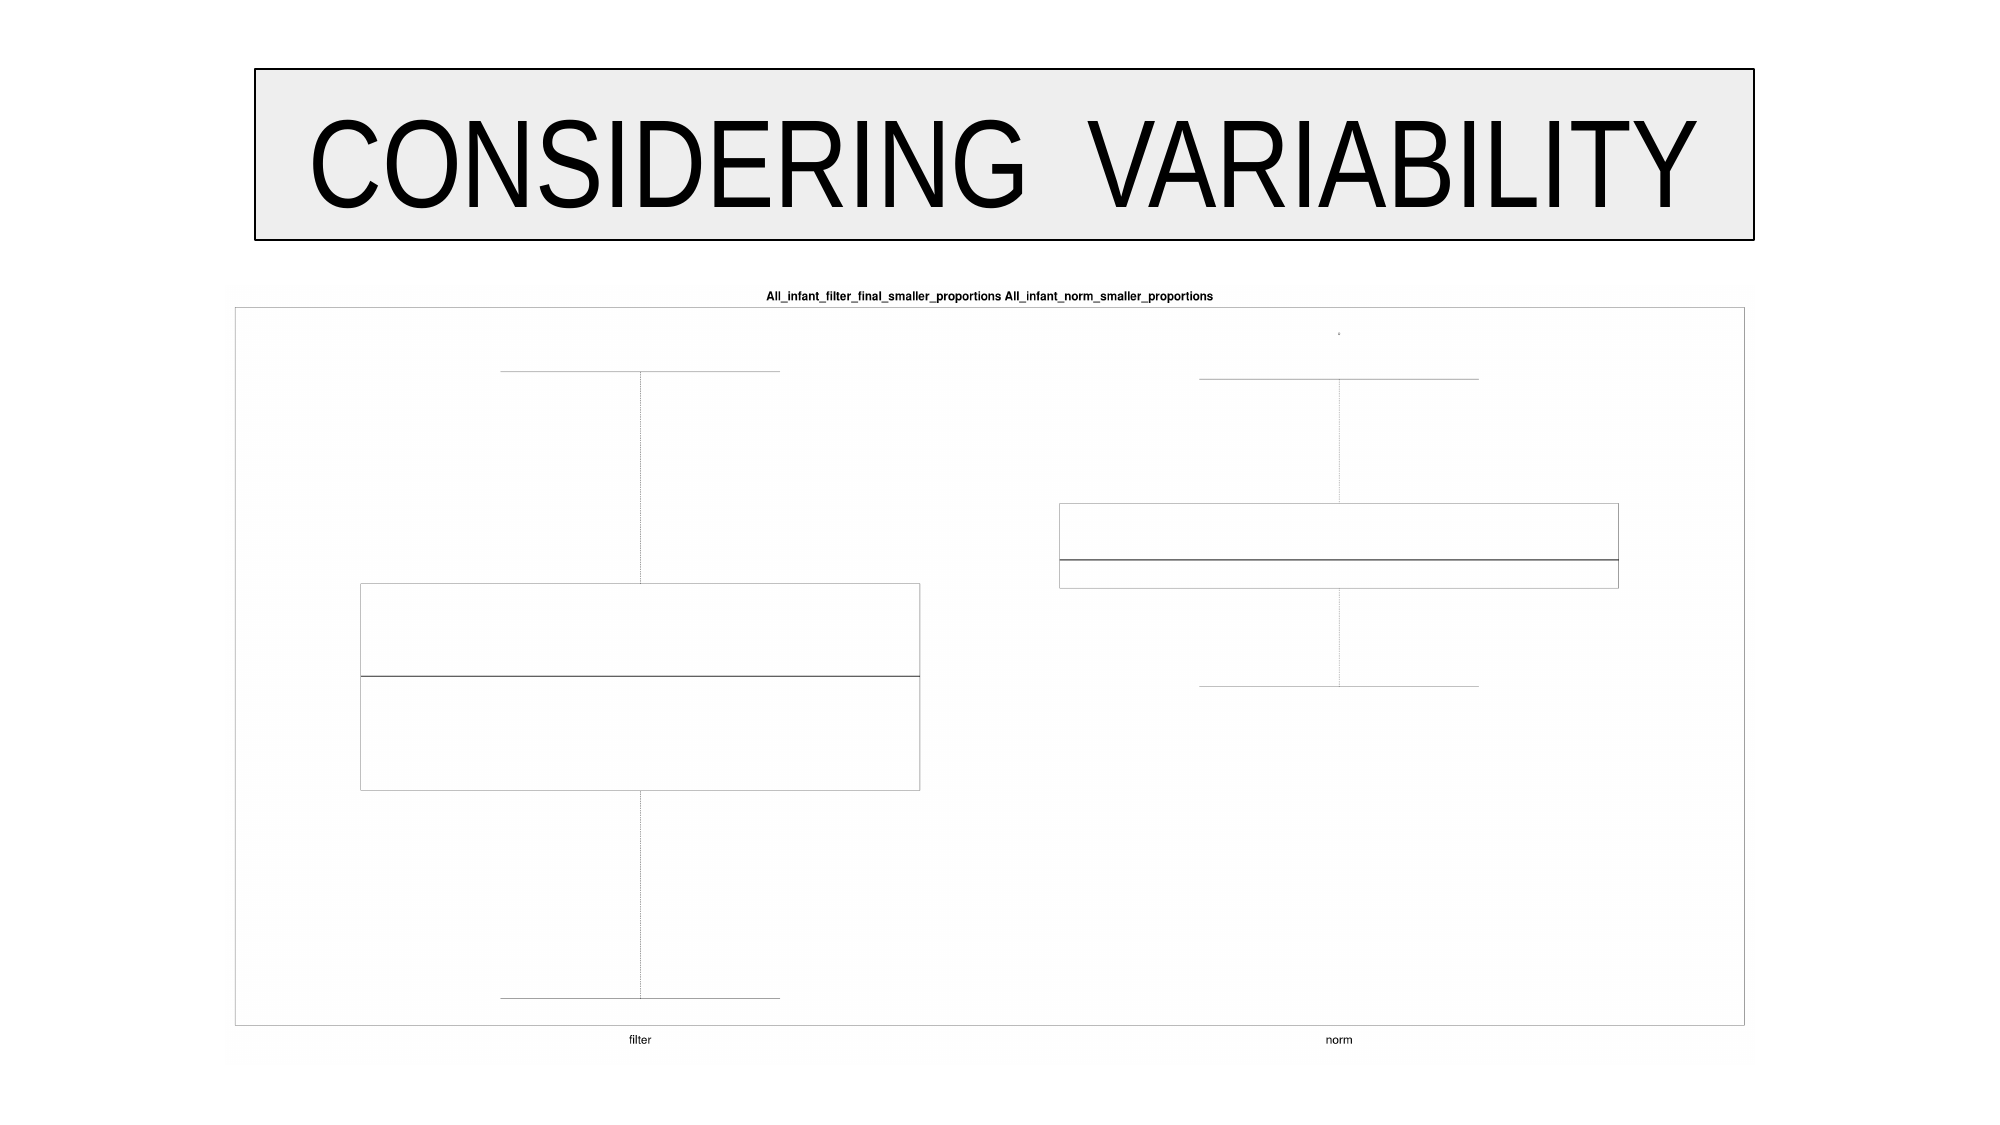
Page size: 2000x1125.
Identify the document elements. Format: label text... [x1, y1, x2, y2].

picture [225, 285, 1756, 1066]
text_box CONSIDERING VARIABILITY [254, 69, 1755, 240]
